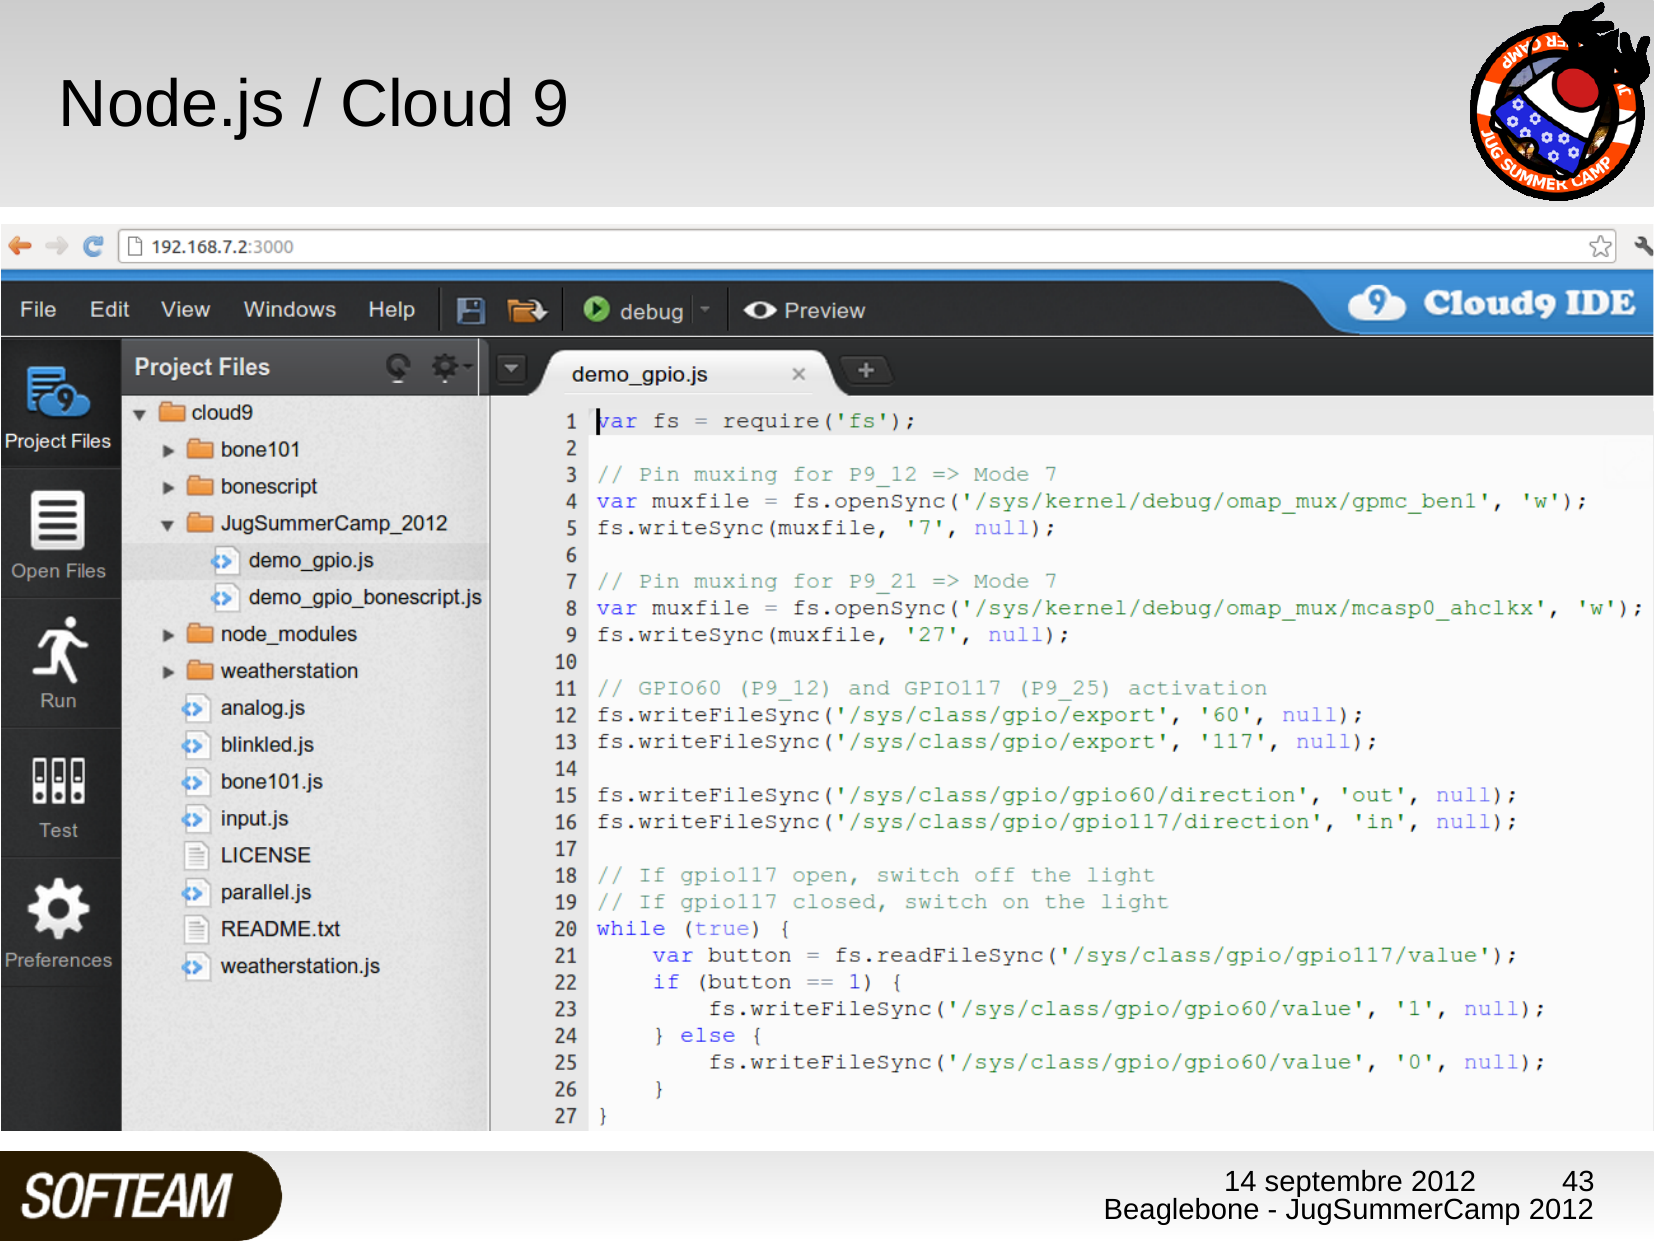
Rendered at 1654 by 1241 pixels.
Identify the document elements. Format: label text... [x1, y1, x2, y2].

picture [0, 1151, 286, 1241]
picture [1465, 0, 1654, 207]
picture [1, 224, 1654, 1132]
title Node.js / Cloud 9 [59, 29, 1359, 178]
